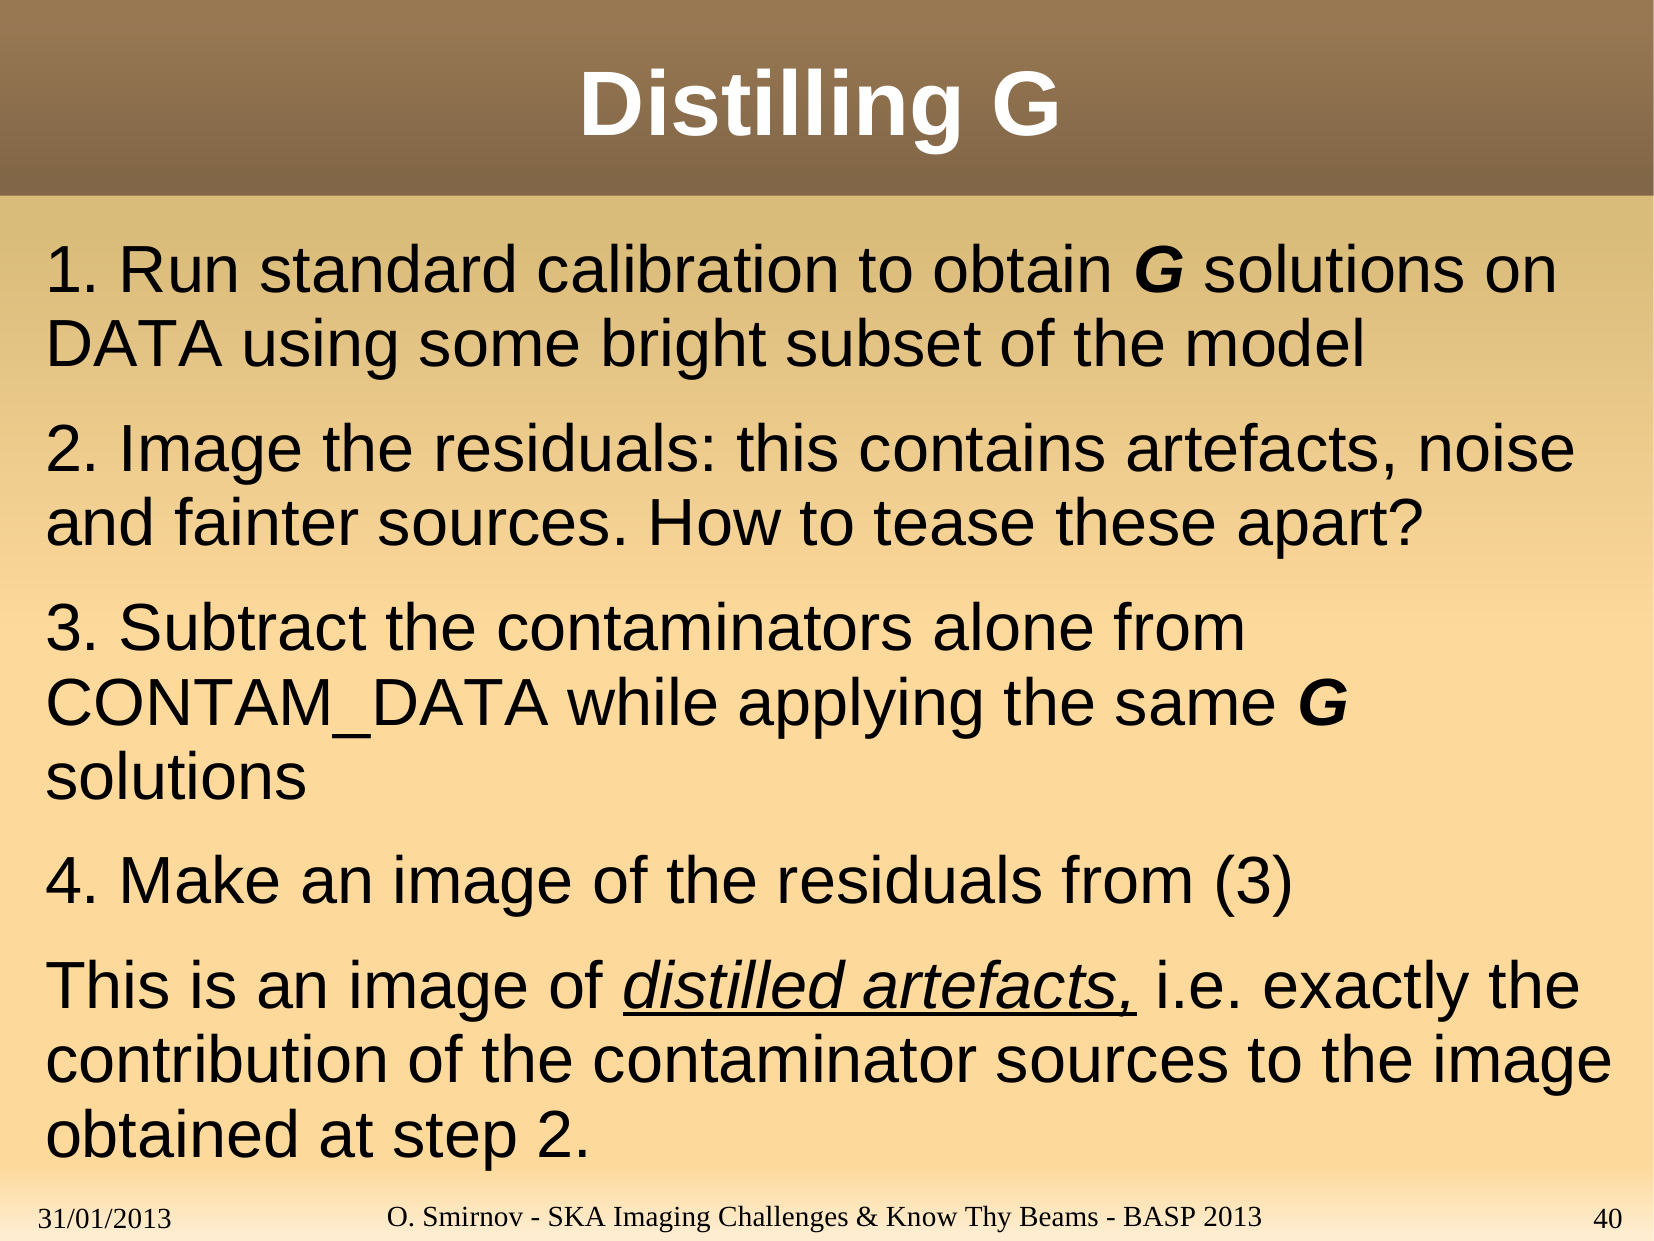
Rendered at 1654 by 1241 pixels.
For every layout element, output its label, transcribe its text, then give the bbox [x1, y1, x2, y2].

list 1. Run standard calibration to obtain G solutions on DATA using some bright subset of the model 2. Image the residuals: this contains artefacts, noise and fainter sources. How to tease these apart? 3. Subtract the contaminators alone from CONTAM_DATA while applying the same G solutions 4. Make an image of the residuals from (3) This is an image of distilled artefacts, i.e. exactly the contribution of the contaminator sources to the image obtained at step 2. [45, 231, 1621, 1173]
title Distilling G [76, 0, 1565, 208]
picture [0, 0, 1654, 1241]
